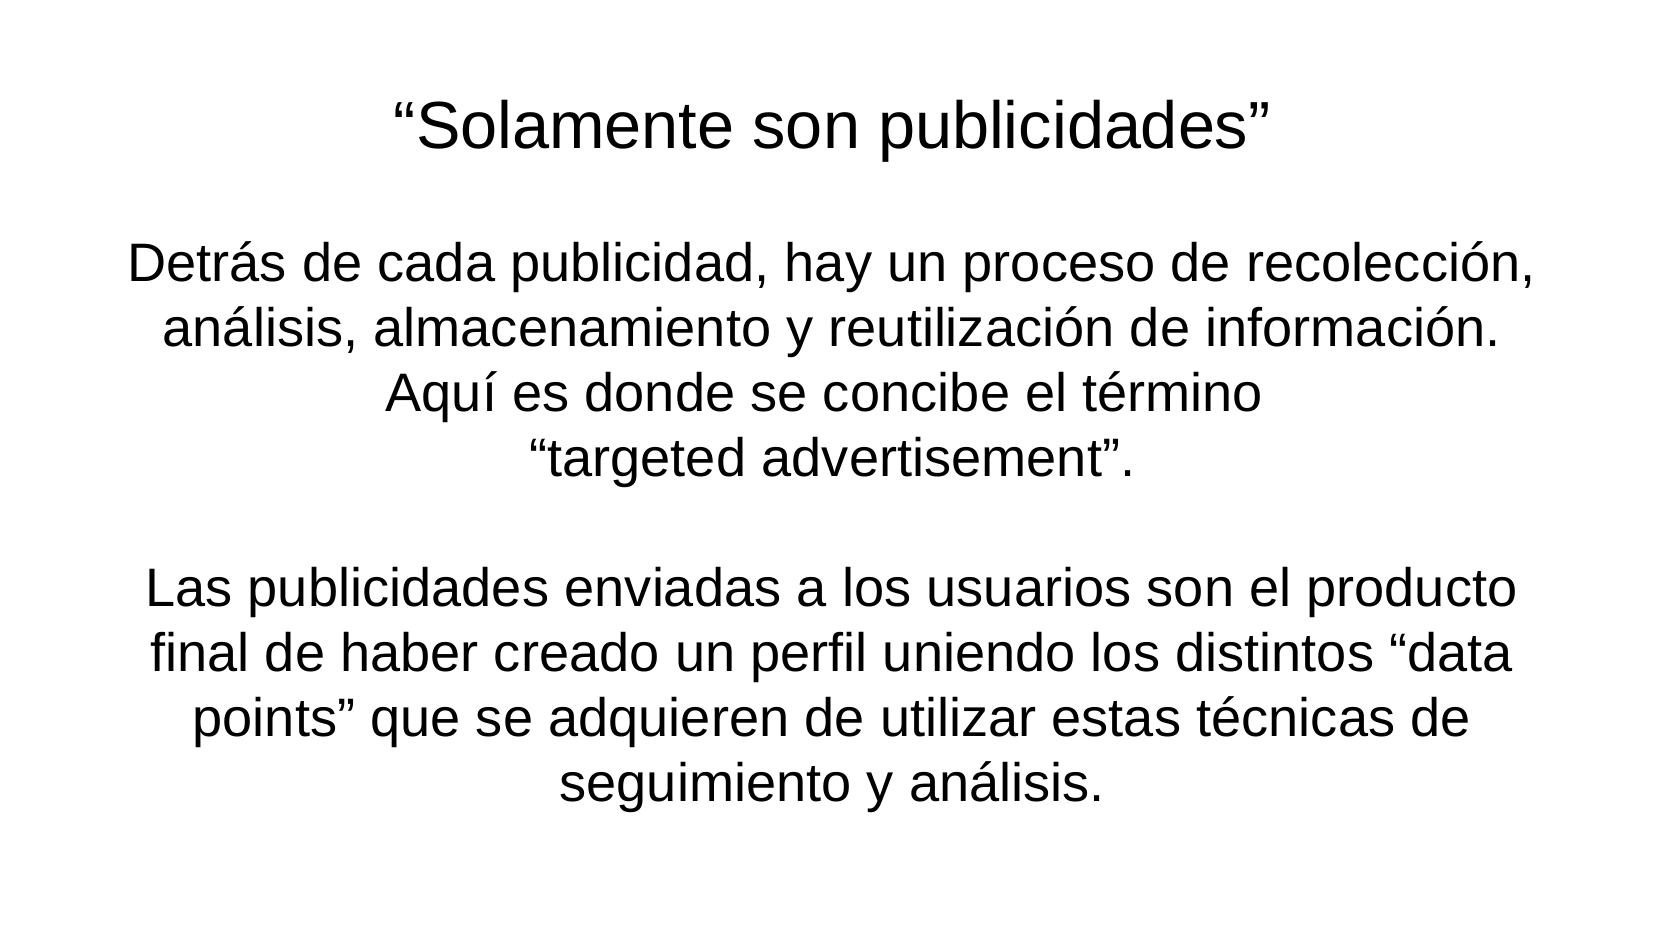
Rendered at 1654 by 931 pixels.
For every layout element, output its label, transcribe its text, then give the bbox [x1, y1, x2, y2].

text_box “Solamente son publicidades” Detrás de cada publicidad, hay un proceso de recolección, análisis, almacenamiento y reutilización de información. Aquí es donde se concibe el término “targeted advertisement”. Las publicidades enviadas a los usuarios son el producto final de haber creado un perfil uniendo los distintos “data points” que se adquieren de utilizar estas técnicas de seguimiento y análisis. [75, 75, 1591, 601]
